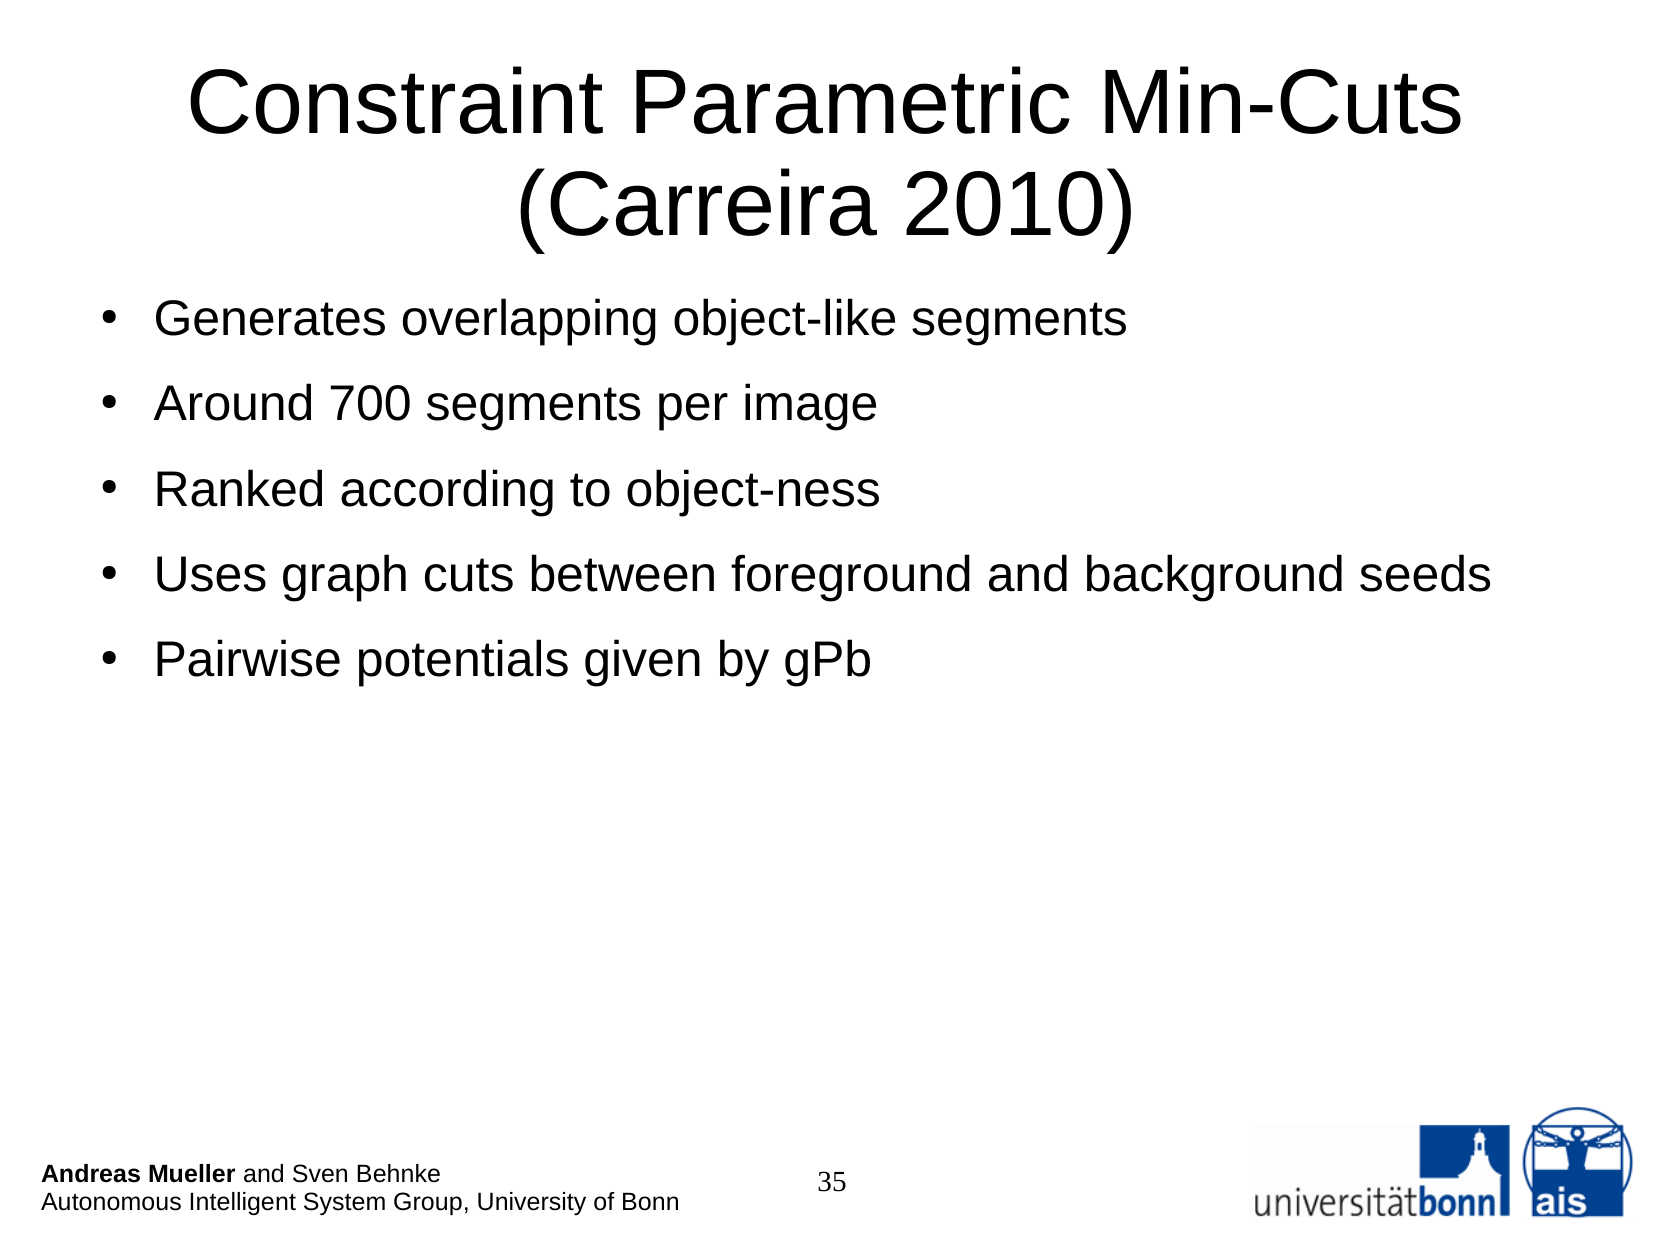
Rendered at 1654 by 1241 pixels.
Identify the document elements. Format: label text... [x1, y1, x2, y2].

list Generates overlapping object-like segments Around 700 segments per image Ranked according to object-ness Uses graph cuts between foreground and background seeds Pairwise potentials given by gPb [82, 290, 1571, 1109]
title Constraint Parametric Min-Cuts (Carreira 2010) [82, 49, 1571, 257]
picture [1255, 1106, 1635, 1220]
